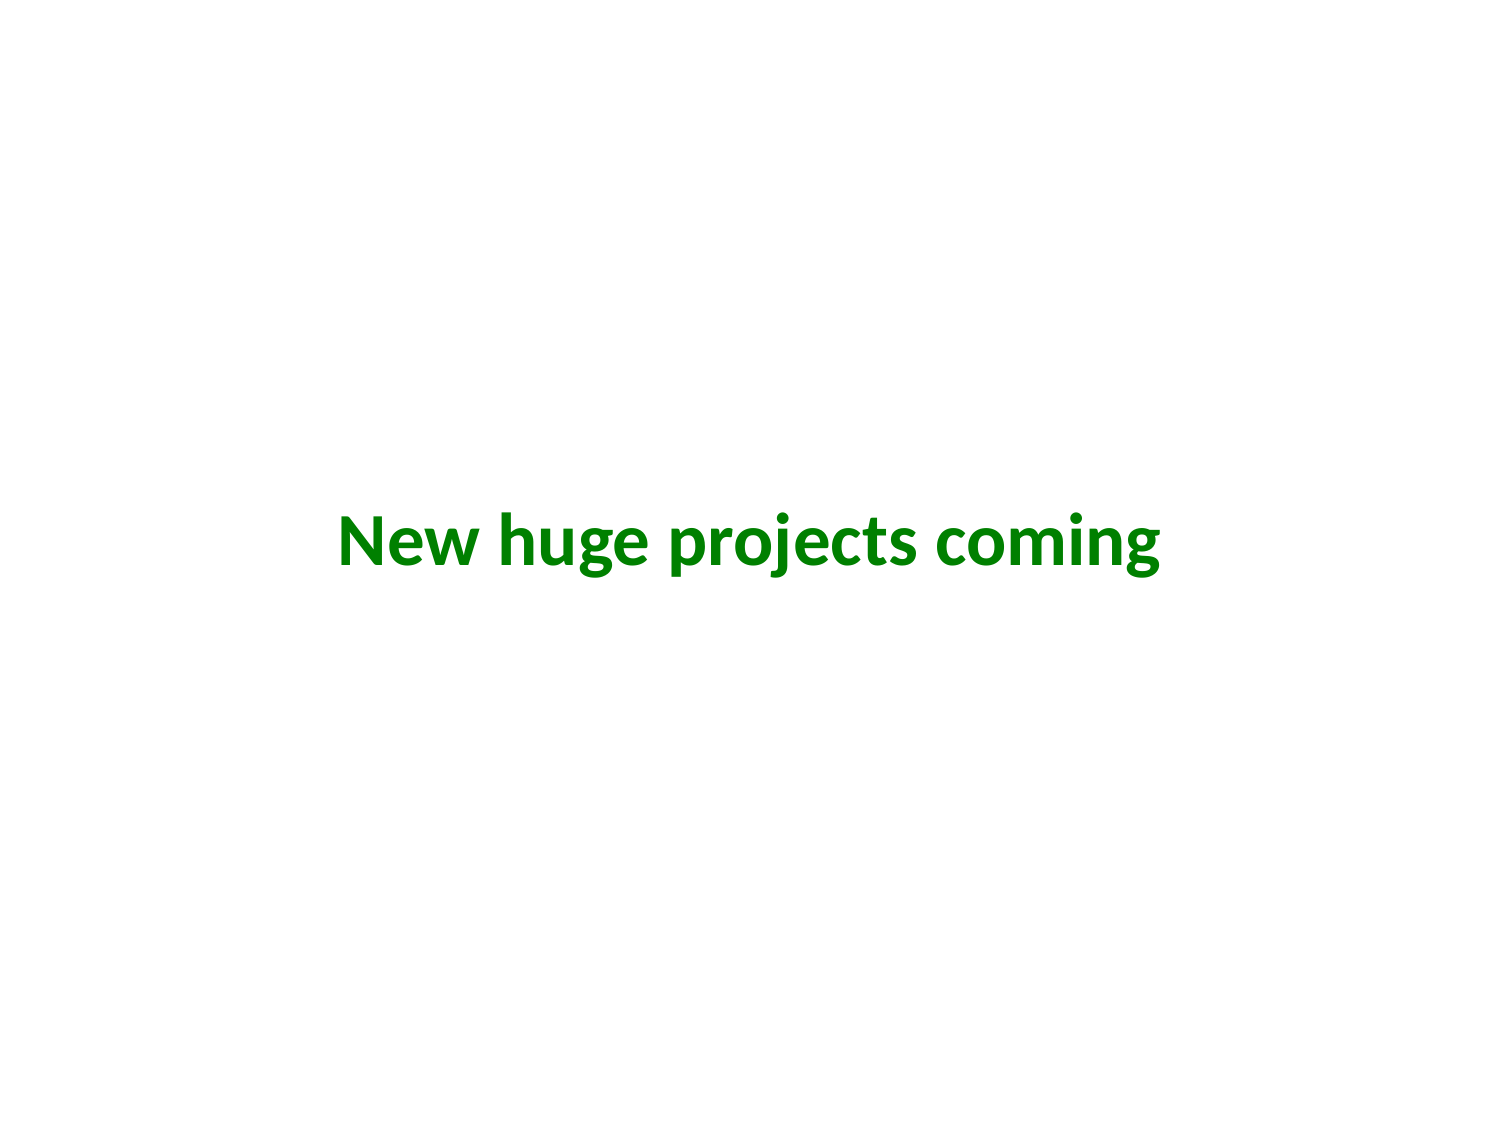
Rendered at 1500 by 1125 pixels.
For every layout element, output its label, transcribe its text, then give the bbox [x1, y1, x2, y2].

text_box New huge projects coming [74, 441, 1425, 630]
